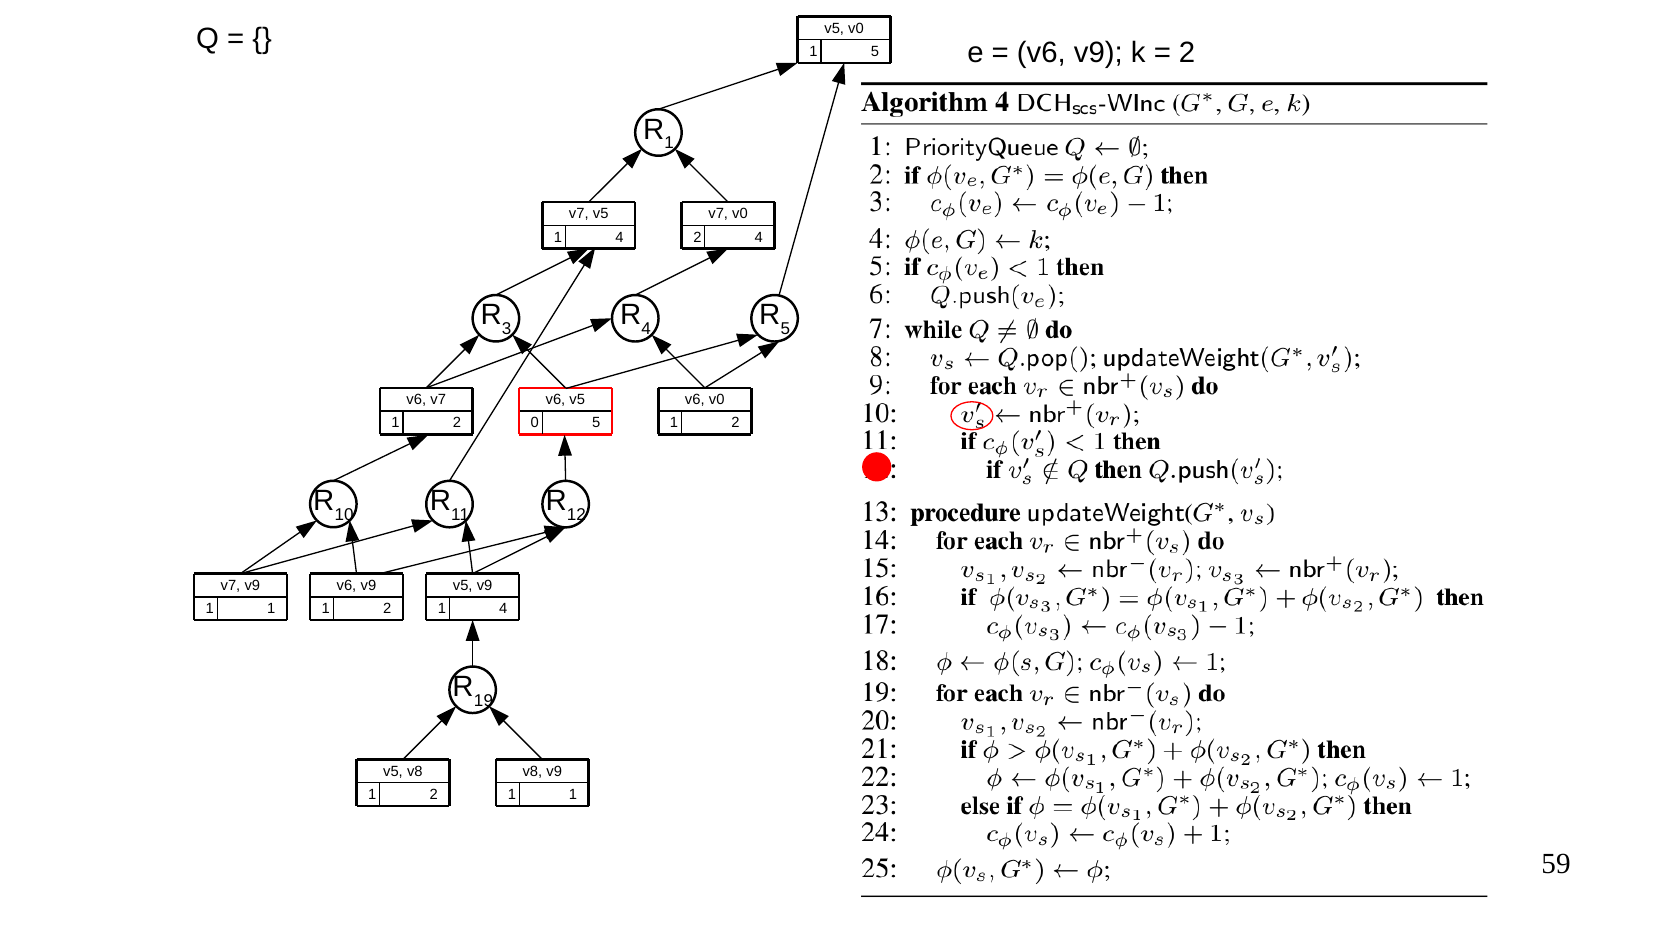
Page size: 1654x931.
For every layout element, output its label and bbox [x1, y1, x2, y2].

picture [146, 0, 1495, 900]
